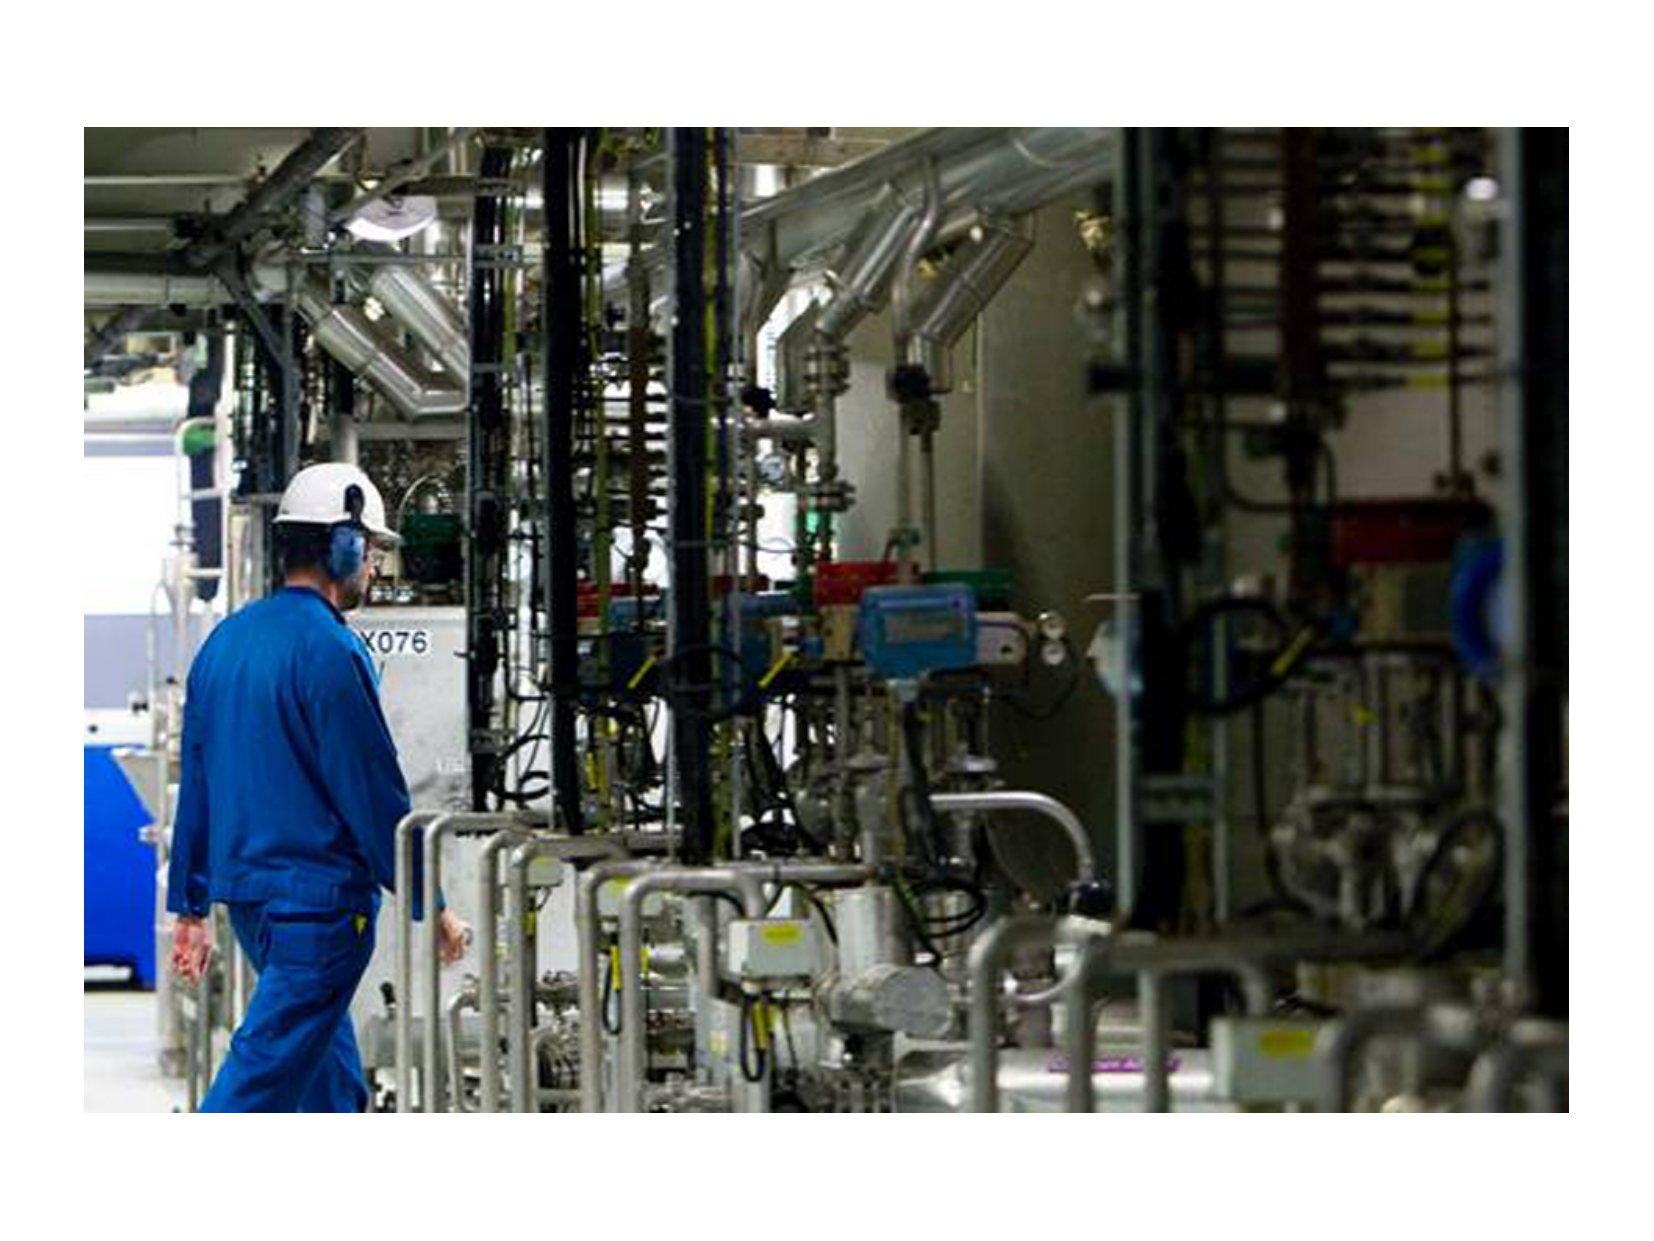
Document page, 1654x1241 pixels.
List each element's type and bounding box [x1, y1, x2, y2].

picture [84, 127, 1569, 1113]
